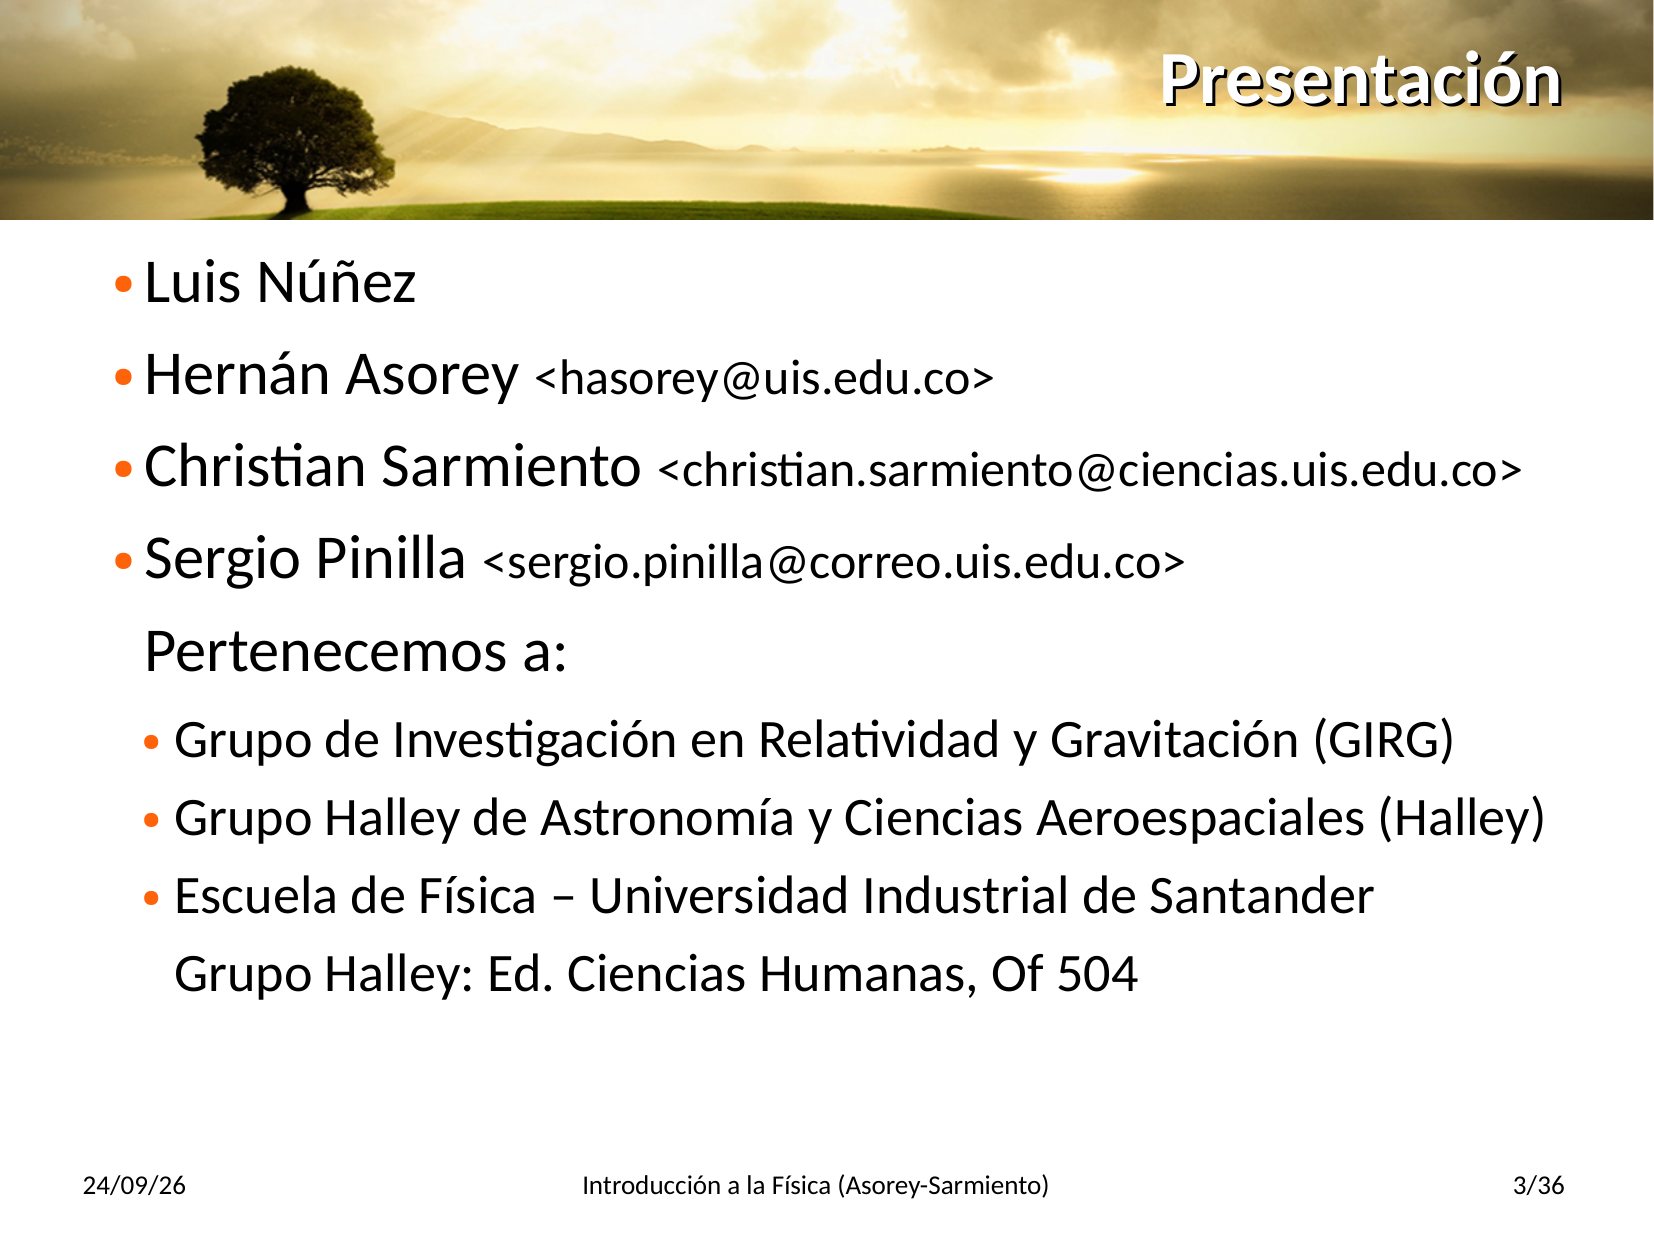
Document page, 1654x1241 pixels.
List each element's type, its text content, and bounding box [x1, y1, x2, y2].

list Luis Núñez Hernán Asorey <hasorey@uis.edu.co> Christian Sarmiento <christian.sarmiento@ciencias.uis.edu.co> Sergio Pinilla <sergio.pinilla@correo.uis.edu.co> Pertenecemos a: Grupo de Investigación en Relatividad y Gravitación (GIRG) Grupo Halley de Astronomía y Ciencias Aeroespaciales (Halley) Escuela de Física – Universidad Industrial de Santander Grupo Halley: Ed. Ciencias Humanas, Of 504 [82, 255, 1571, 1171]
picture [0, 0, 1654, 220]
title Presentación [75, 19, 1564, 151]
